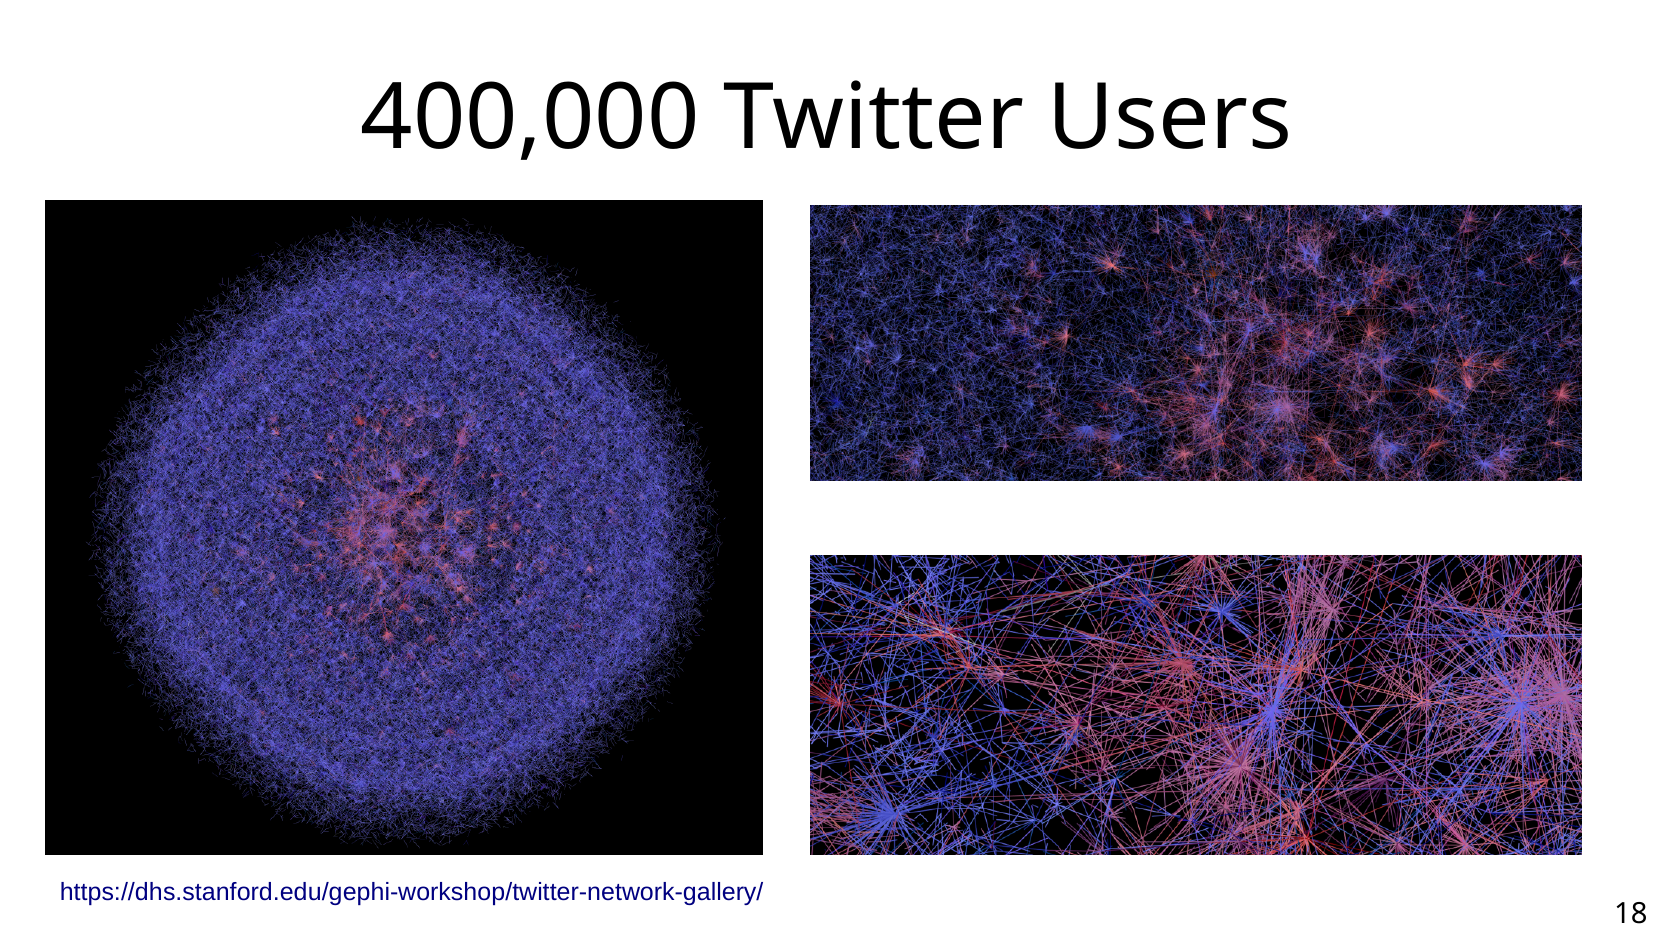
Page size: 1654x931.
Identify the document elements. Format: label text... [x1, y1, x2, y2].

picture [810, 555, 1582, 856]
title 400,000 Twitter Users [82, 1, 1571, 226]
picture [45, 200, 763, 856]
picture [810, 205, 1582, 481]
text_box https://dhs.stanford.edu/gephi-workshop/twitter-network-gallery/ [45, 870, 1128, 921]
